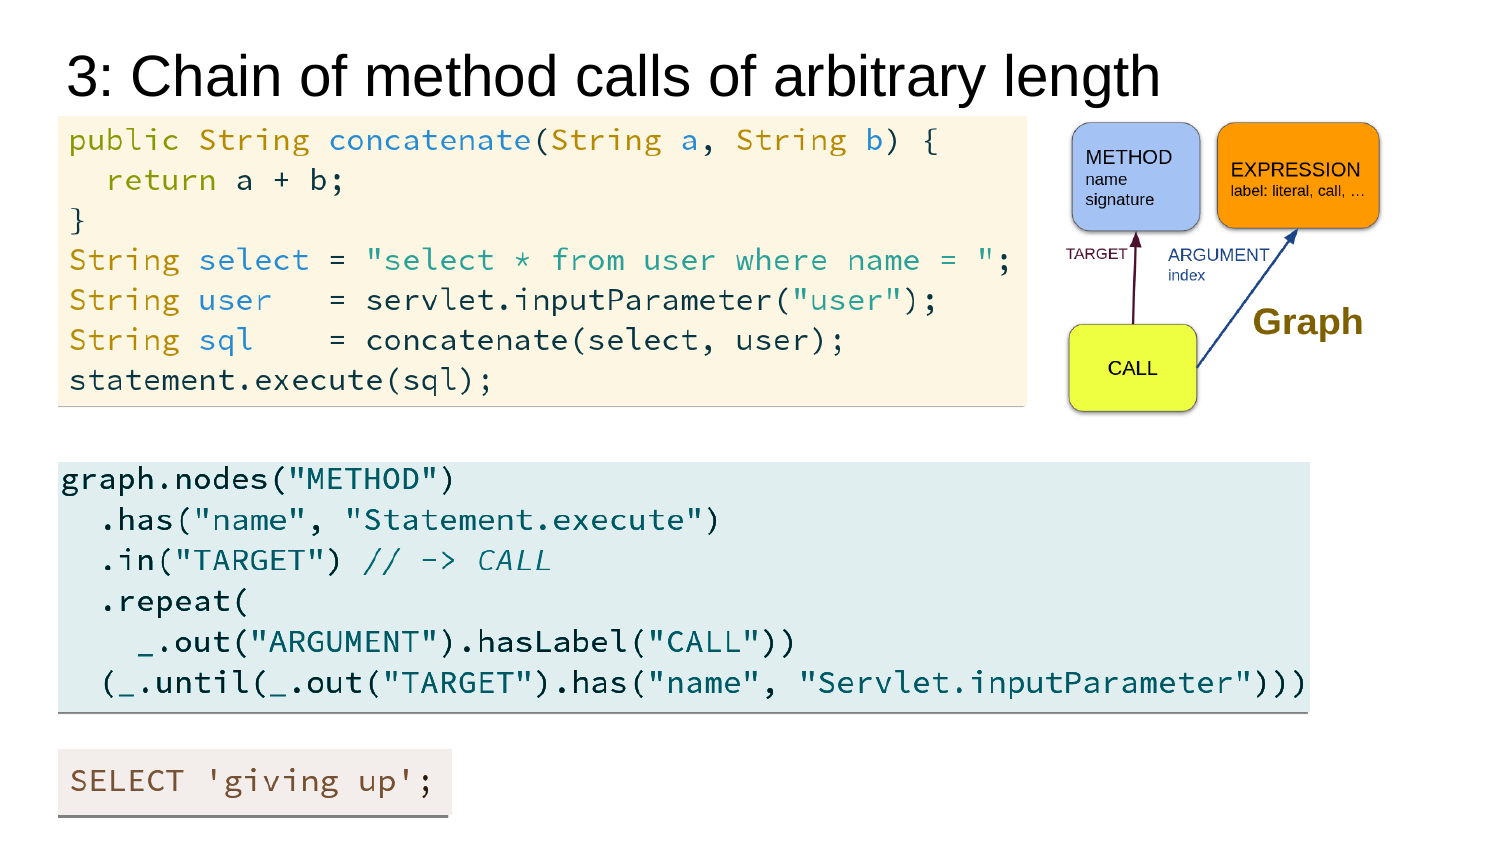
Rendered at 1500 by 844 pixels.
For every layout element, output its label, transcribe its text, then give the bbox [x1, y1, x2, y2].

picture [58, 462, 1310, 713]
picture [1060, 116, 1388, 422]
picture [58, 116, 1027, 406]
picture [58, 749, 452, 815]
title 3: Chain of method calls of arbitrary length [51, 23, 1449, 117]
